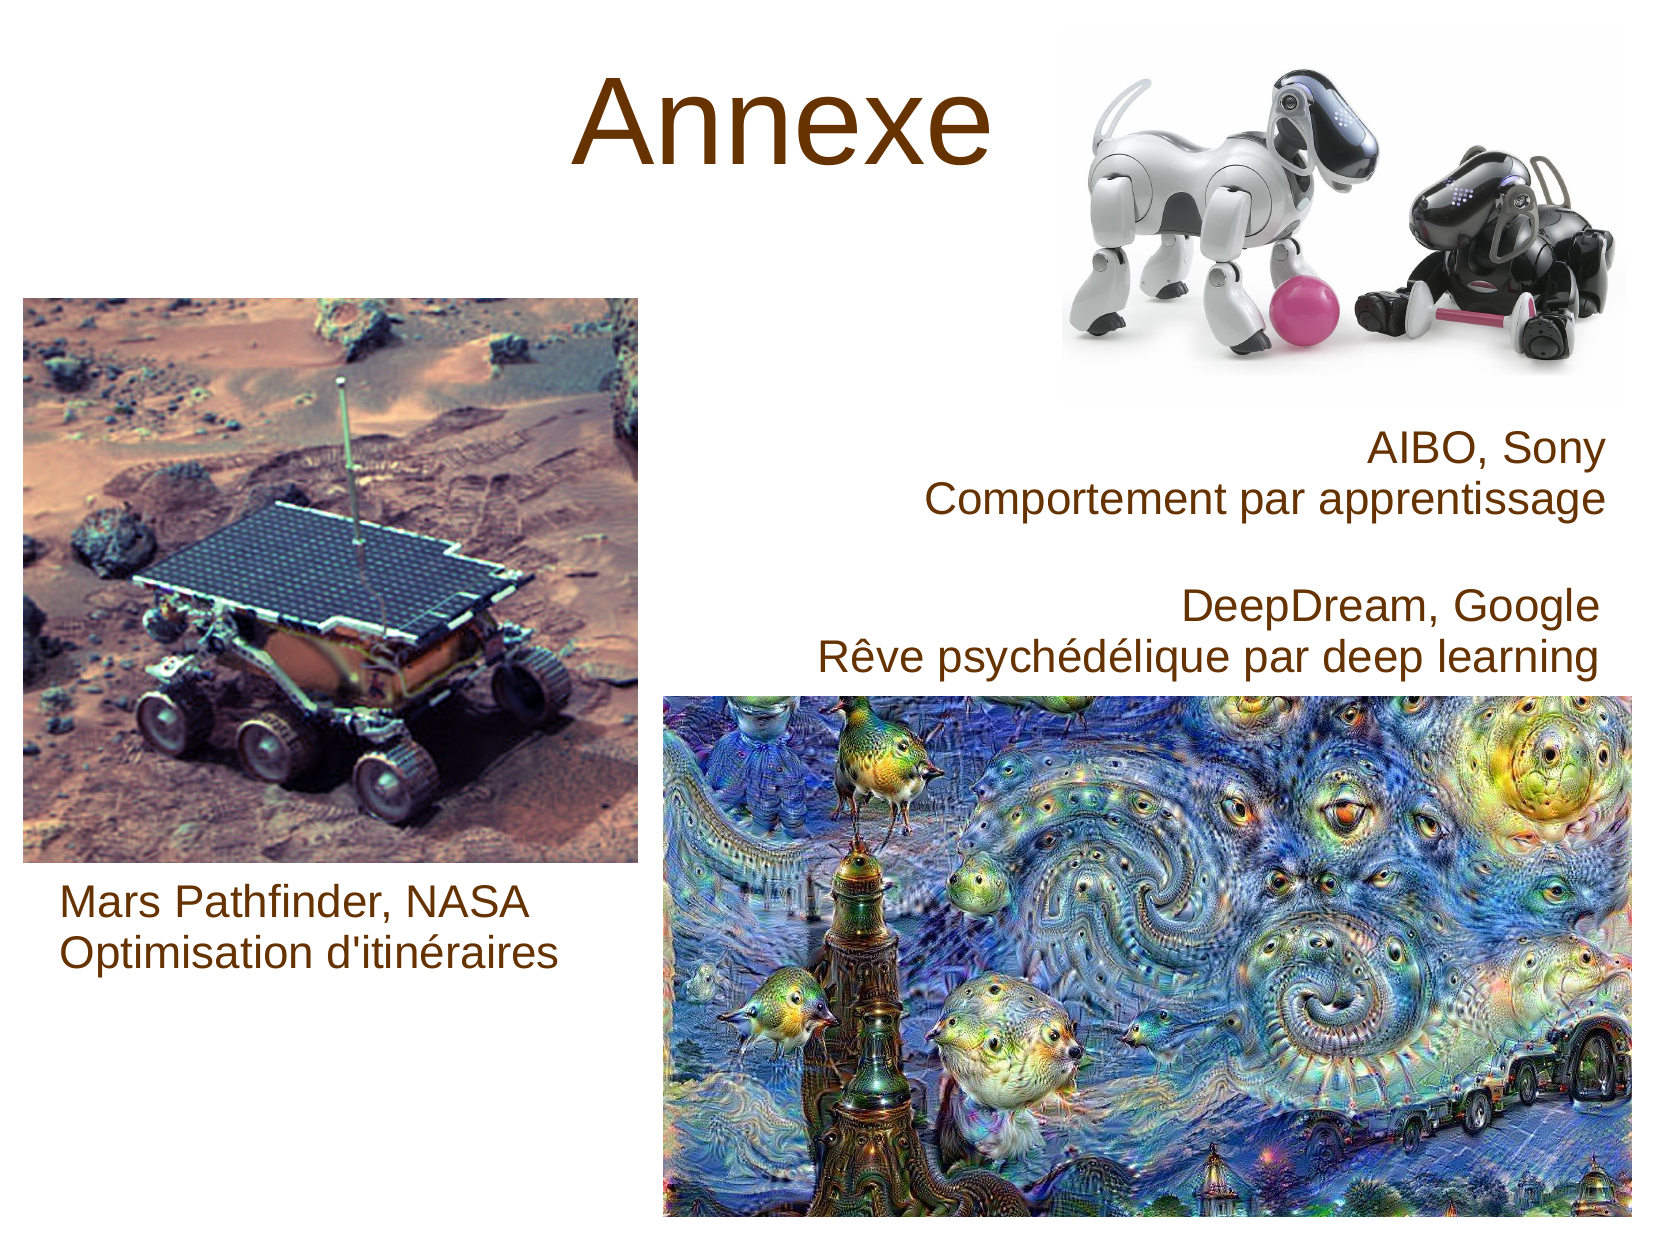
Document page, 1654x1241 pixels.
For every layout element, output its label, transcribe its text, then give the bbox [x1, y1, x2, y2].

picture [23, 298, 638, 863]
picture [1062, 29, 1625, 404]
text_box DeepDream, Google Rêve psychédélique par deep learning [803, 572, 1616, 691]
text_box Mars Pathfinder, NASA Optimisation d'itinéraires [45, 868, 591, 1022]
picture [663, 696, 1632, 1217]
text_box AIBO, Sony Comportement par apprentissage [909, 414, 1622, 532]
list Annexe [372, 0, 1282, 290]
